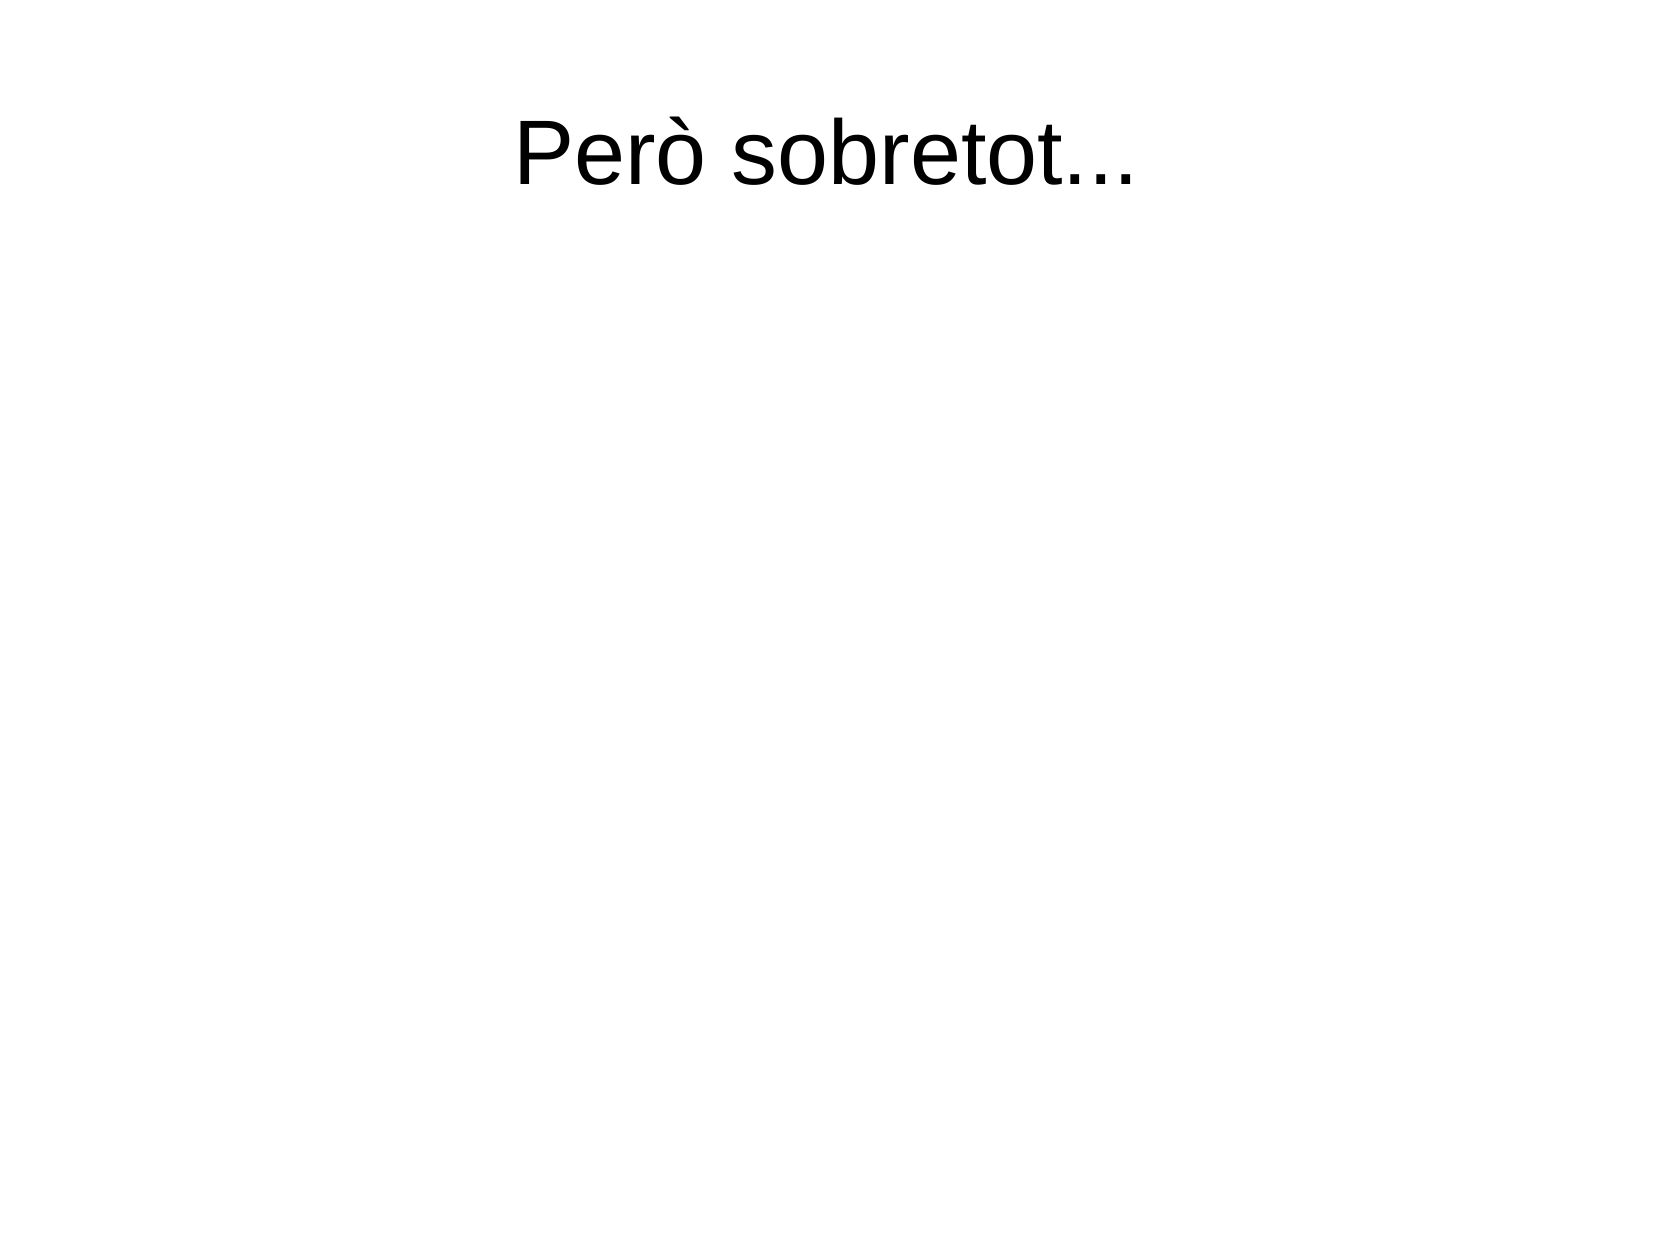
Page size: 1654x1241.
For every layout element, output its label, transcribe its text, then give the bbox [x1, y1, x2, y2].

title Però sobretot... [82, 49, 1571, 257]
